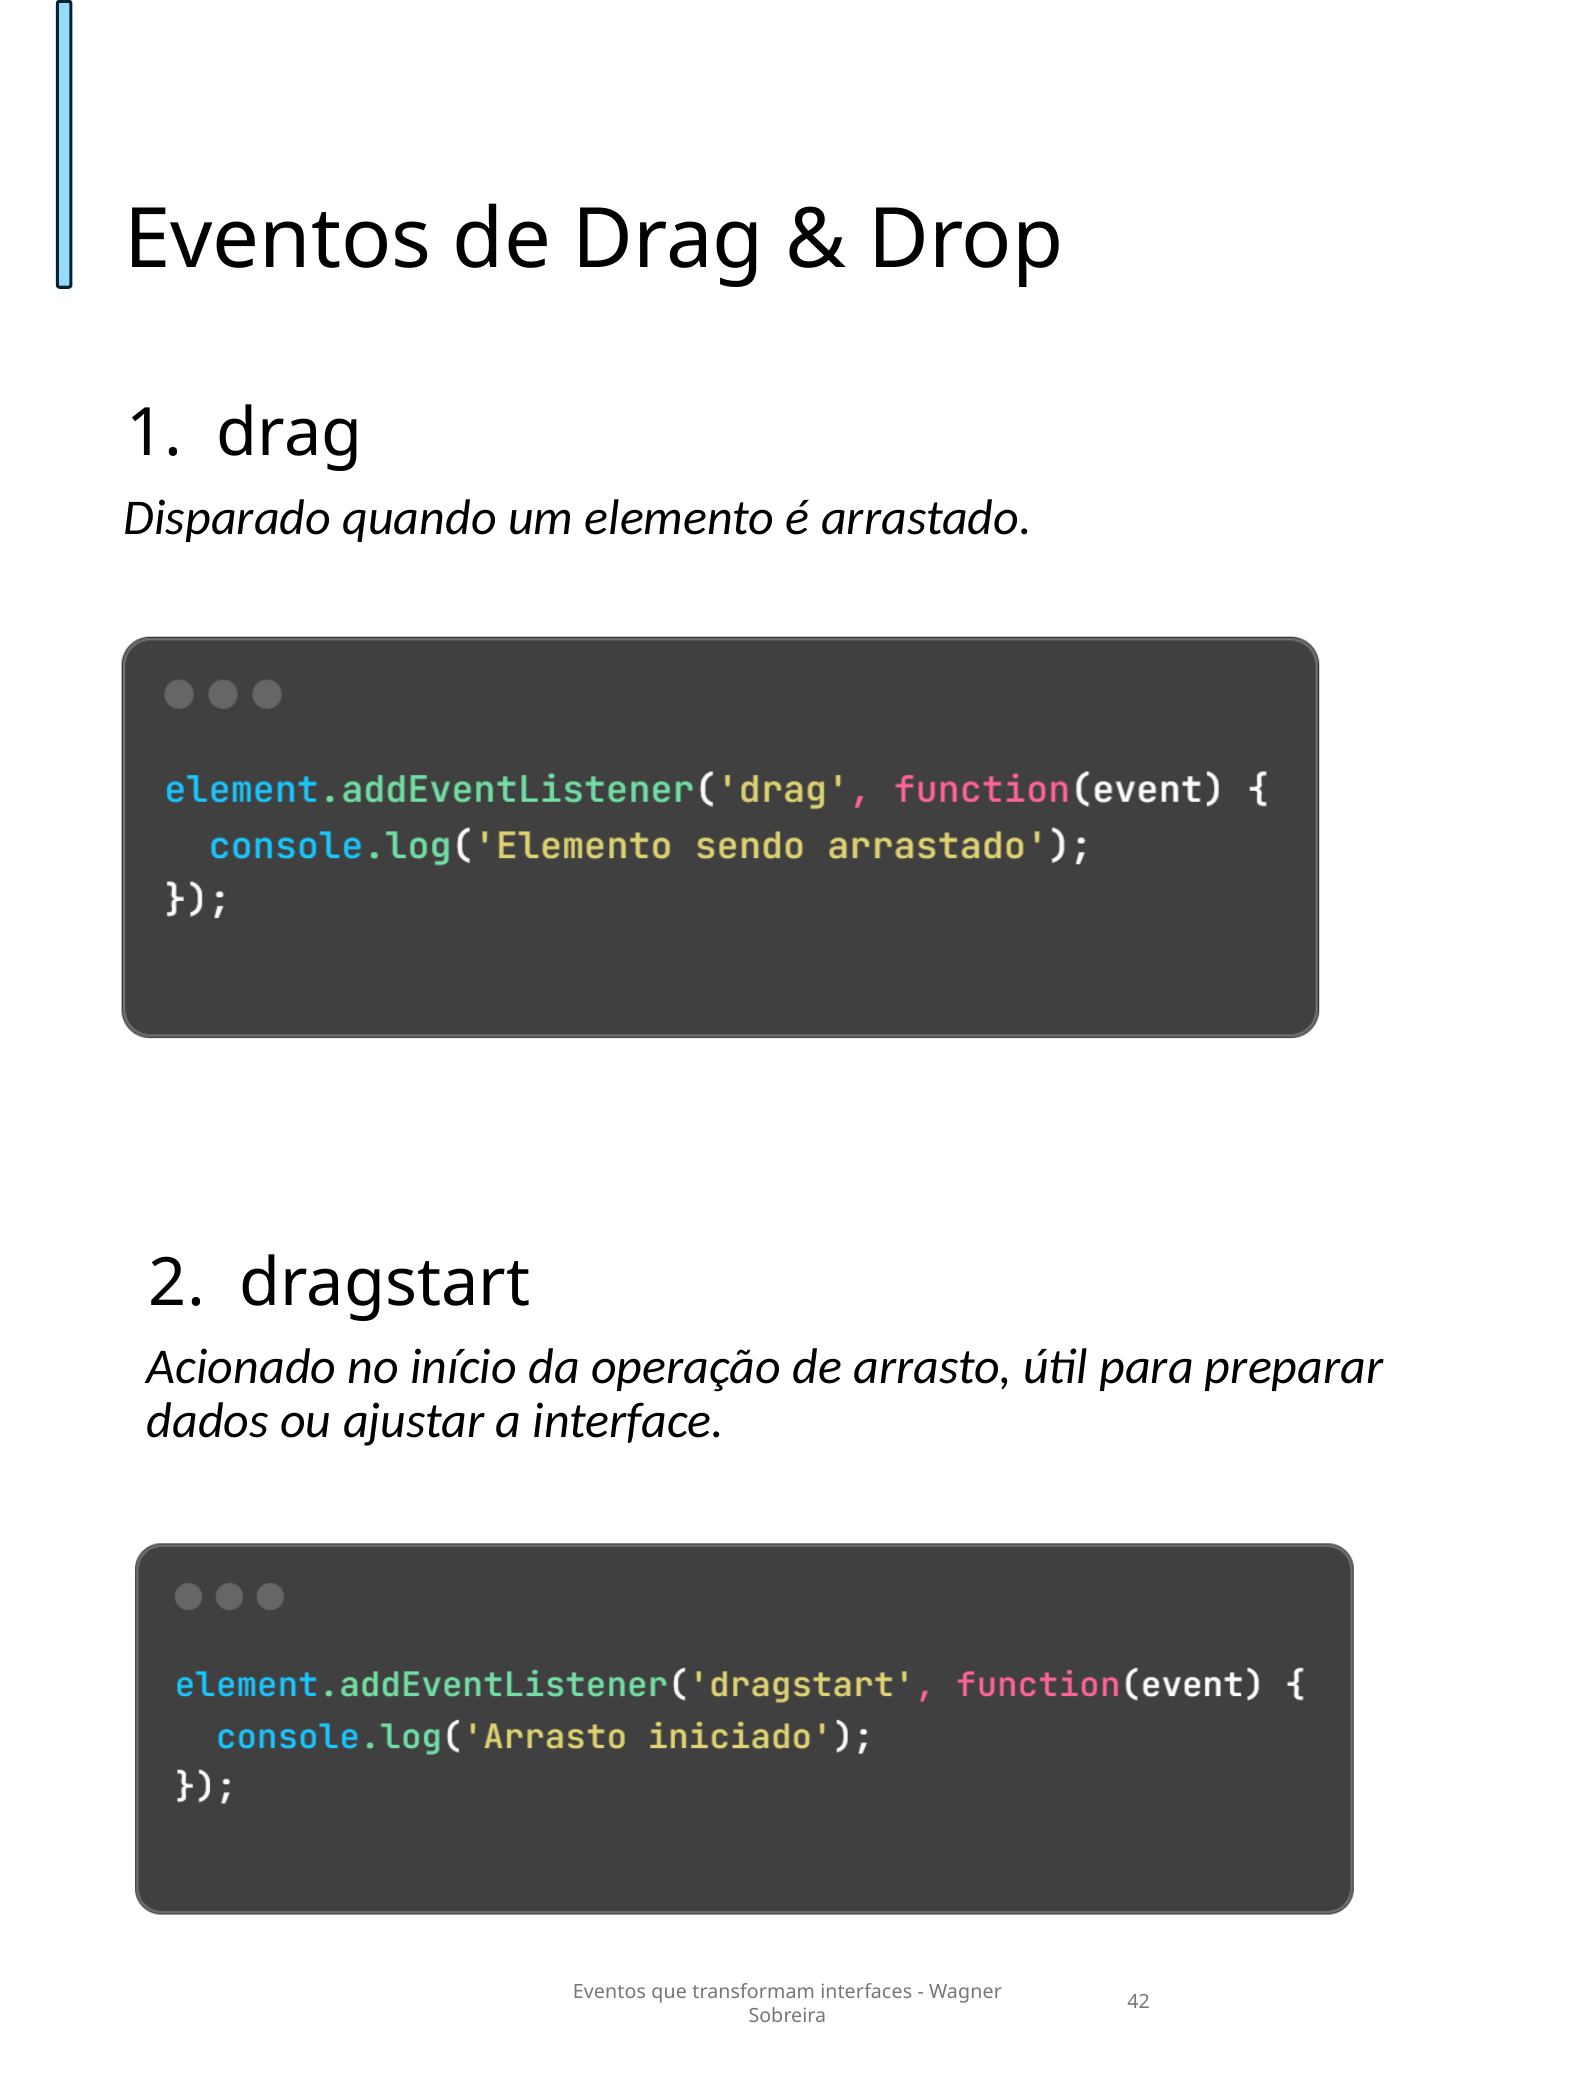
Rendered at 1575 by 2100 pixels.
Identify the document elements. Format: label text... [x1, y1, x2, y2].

picture [0, 484, 1472, 1191]
text_box [57, 1, 71, 288]
picture [0, 1402, 1496, 2057]
slide_number 42 [1112, 1946, 1467, 2059]
text_box Eventos de Drag & Drop [109, 188, 1474, 343]
text_box 2. dragstart [134, 1240, 1499, 1334]
text_box 1. drag [111, 390, 1476, 485]
text_box Acionado no início da operação de arrasto, útil para preparar dados ou ajustar a interface. [131, 1333, 1496, 1402]
footer Eventos que transformam interfaces - Wagner Sobreira [521, 1946, 1054, 2059]
